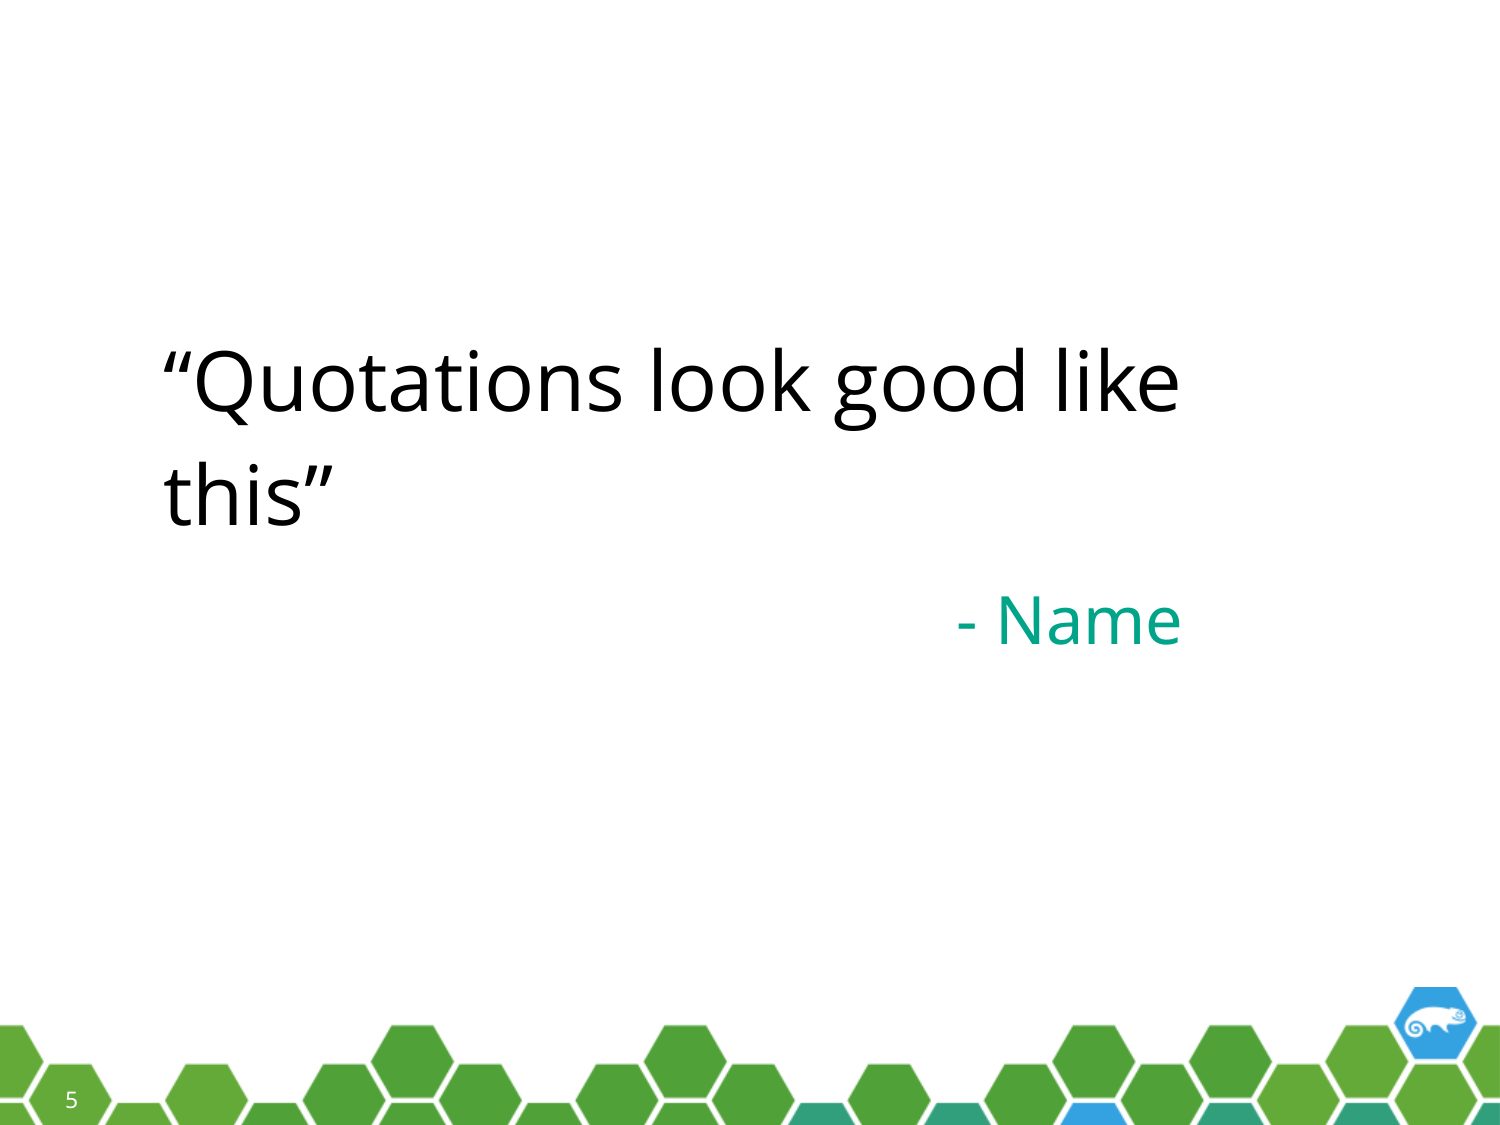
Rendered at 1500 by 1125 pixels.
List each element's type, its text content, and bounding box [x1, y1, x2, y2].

list “Quotations look good like this” - Name [135, 208, 1372, 862]
picture [0, 987, 1500, 1125]
